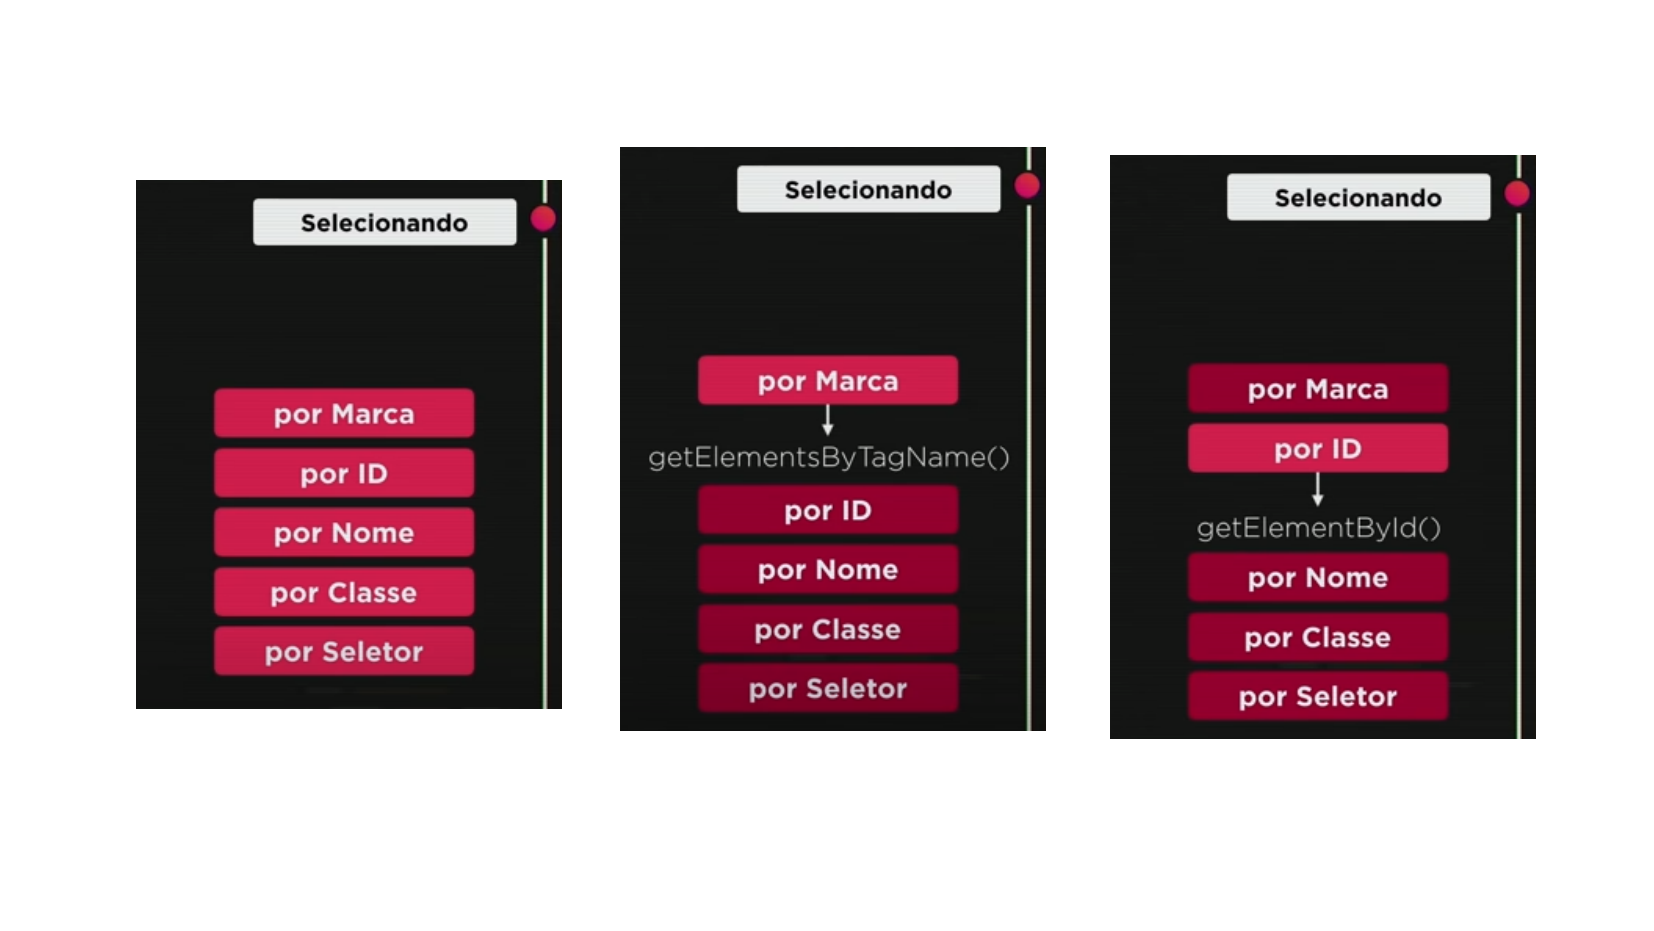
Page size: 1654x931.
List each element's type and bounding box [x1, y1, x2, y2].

picture [136, 180, 562, 709]
picture [620, 147, 1046, 731]
picture [1110, 155, 1536, 739]
